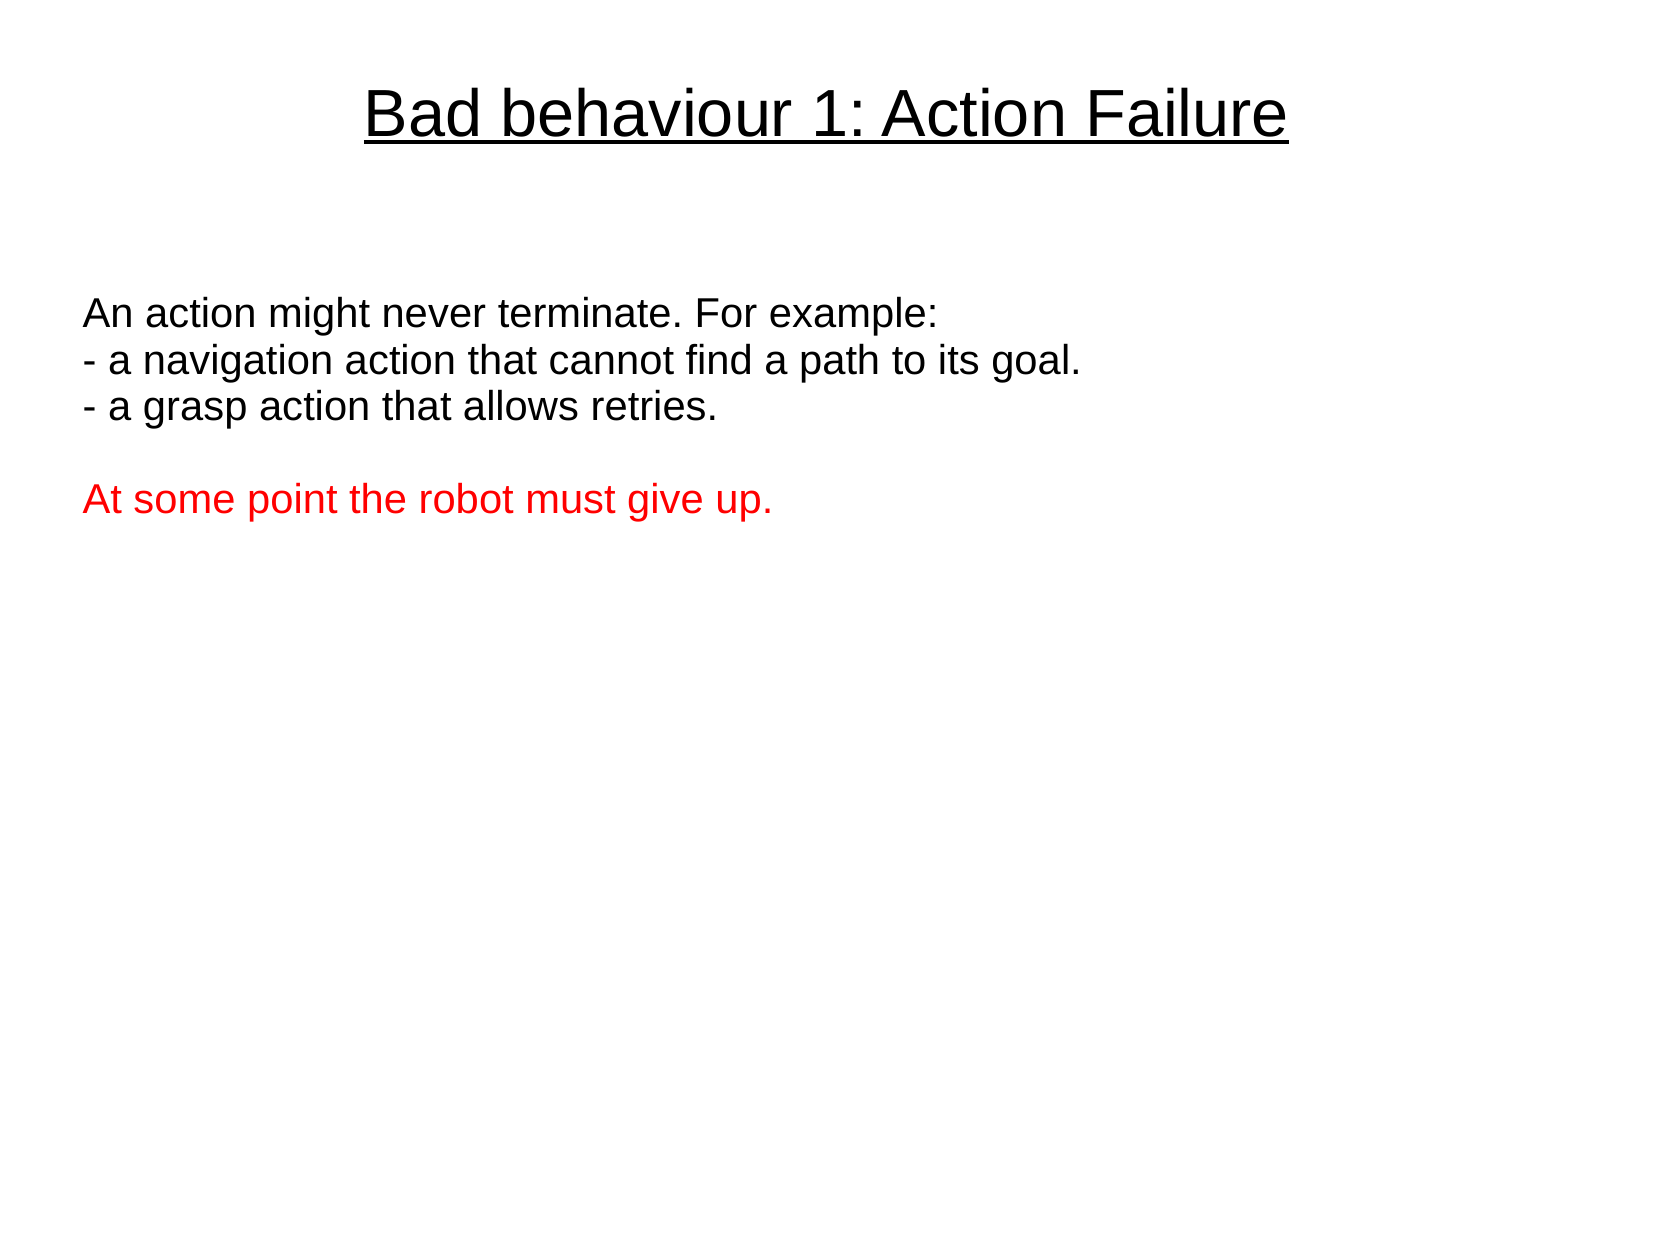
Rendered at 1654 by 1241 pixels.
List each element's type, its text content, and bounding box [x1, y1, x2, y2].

subtitle An action might never terminate. For example: - a navigation action that cannot find a path to its goal. - a grasp action that allows retries. At some point the robot must give up. [82, 290, 1536, 1010]
title Bad behaviour 1: Action Failure [82, 49, 1571, 178]
